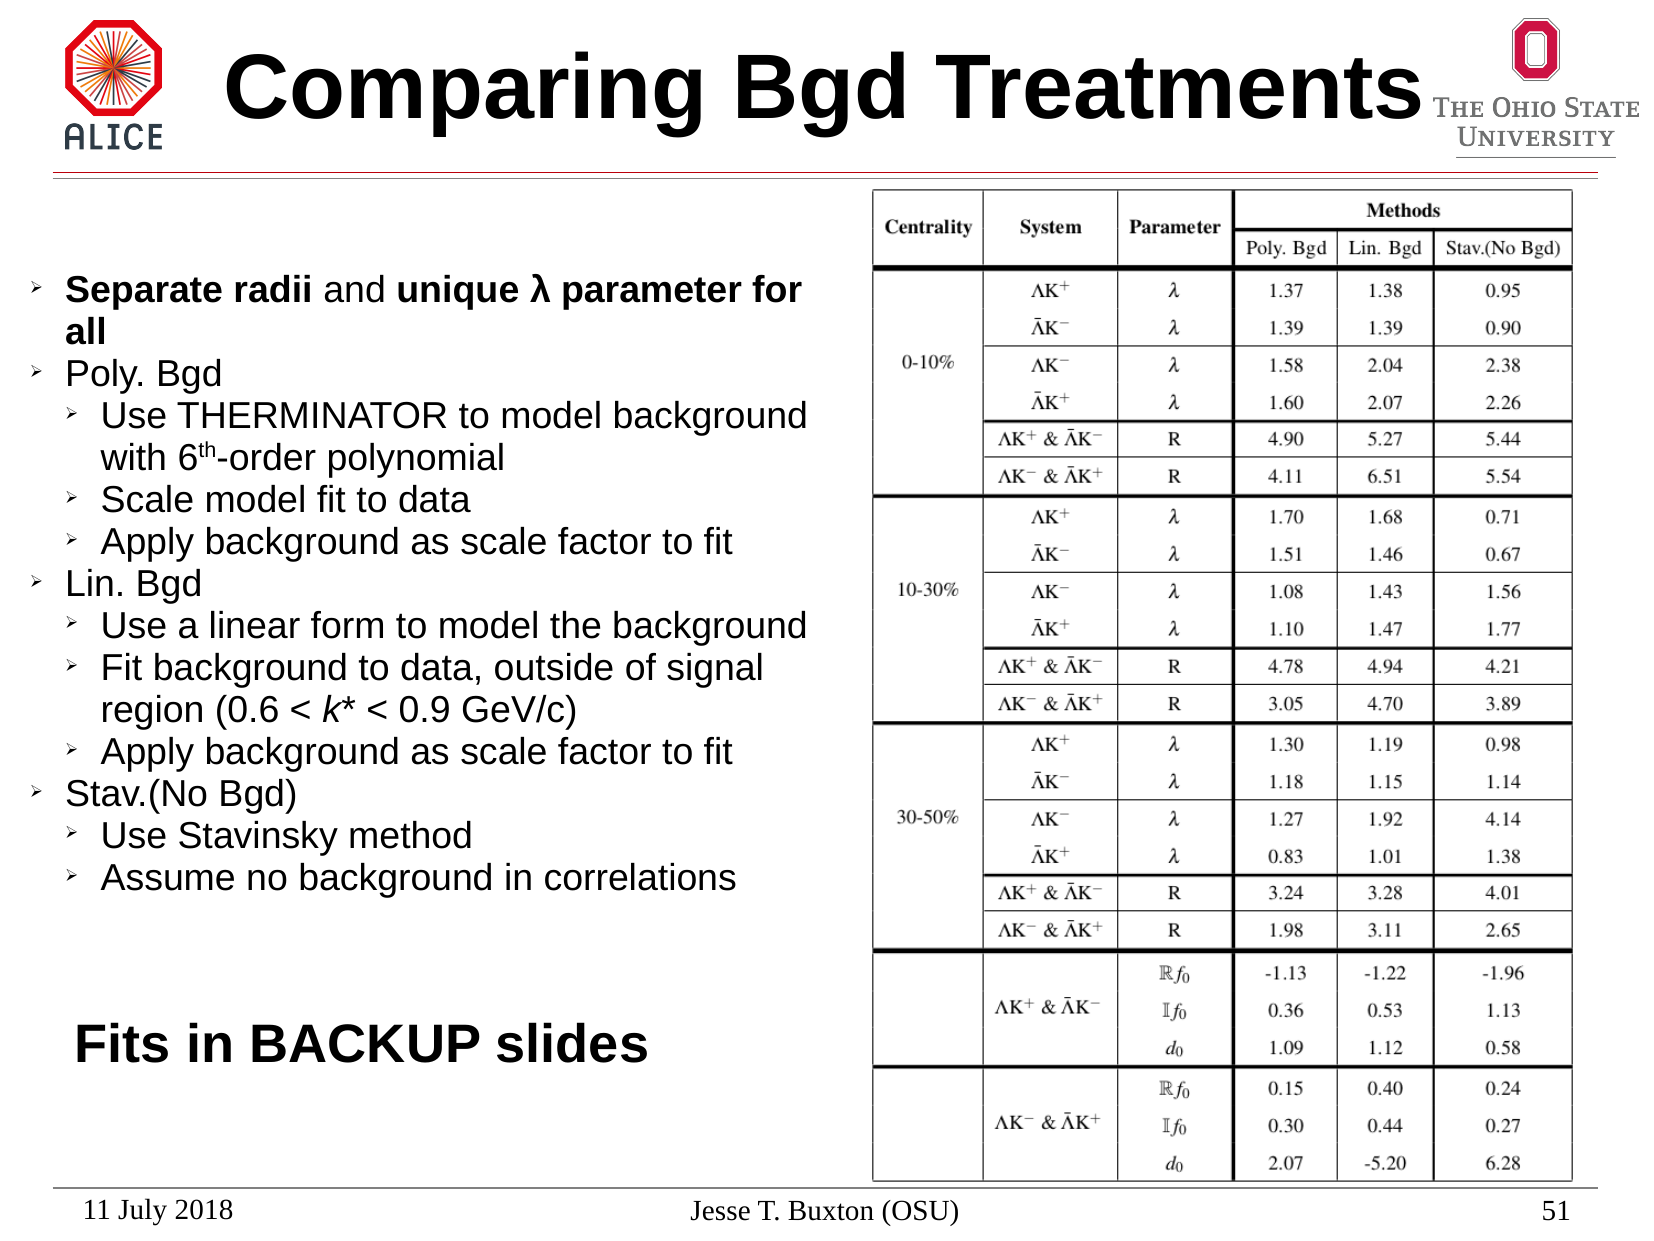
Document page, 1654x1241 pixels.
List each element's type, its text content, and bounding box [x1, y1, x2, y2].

picture [65, 20, 137, 150]
title Comparing Bgd Treatments [137, 1, 1513, 172]
text_box Separate radii and unique λ parameter for all Poly. Bgd Use THERMINATOR to model background with 6th-order polynomial Scale model fit to data Apply background as scale factor to fit Lin. Bgd Use a linear form to model the background Fit background to data, outside of signal region (0.6 < k* < 0.9 GeV/c) Apply background as scale factor to fit Stav.(No Bgd) Use Stavinsky method Assume no background in correlations [15, 261, 856, 922]
picture [1513, 5, 1642, 171]
picture [869, 185, 1575, 1185]
text_box Fits in BACKUP slides [60, 1005, 766, 1082]
